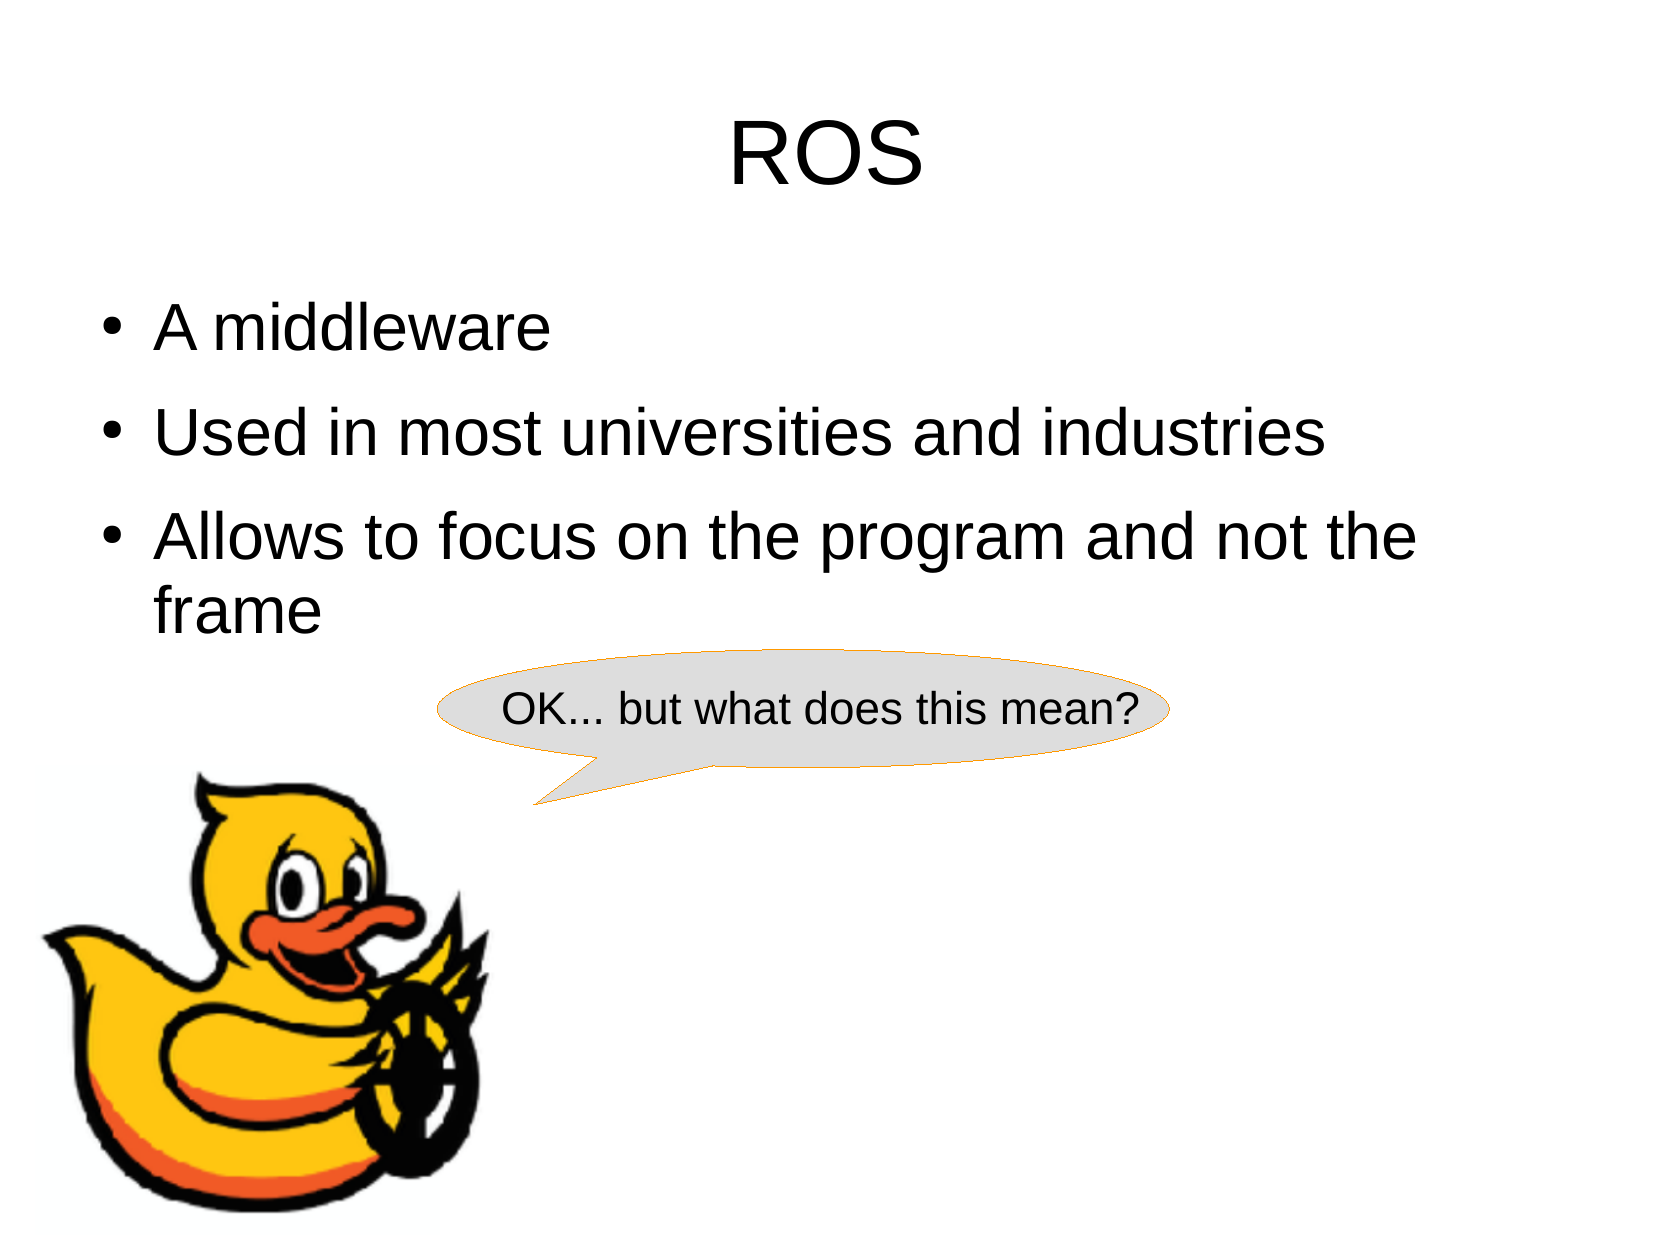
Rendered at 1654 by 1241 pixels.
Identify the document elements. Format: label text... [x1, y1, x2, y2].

title ROS [82, 49, 1571, 257]
picture [35, 765, 508, 1235]
list A middleware Used in most universities and industries Allows to focus on the program and not the frame [82, 290, 1571, 1010]
text_box OK... but what does this mean? [437, 649, 1170, 805]
